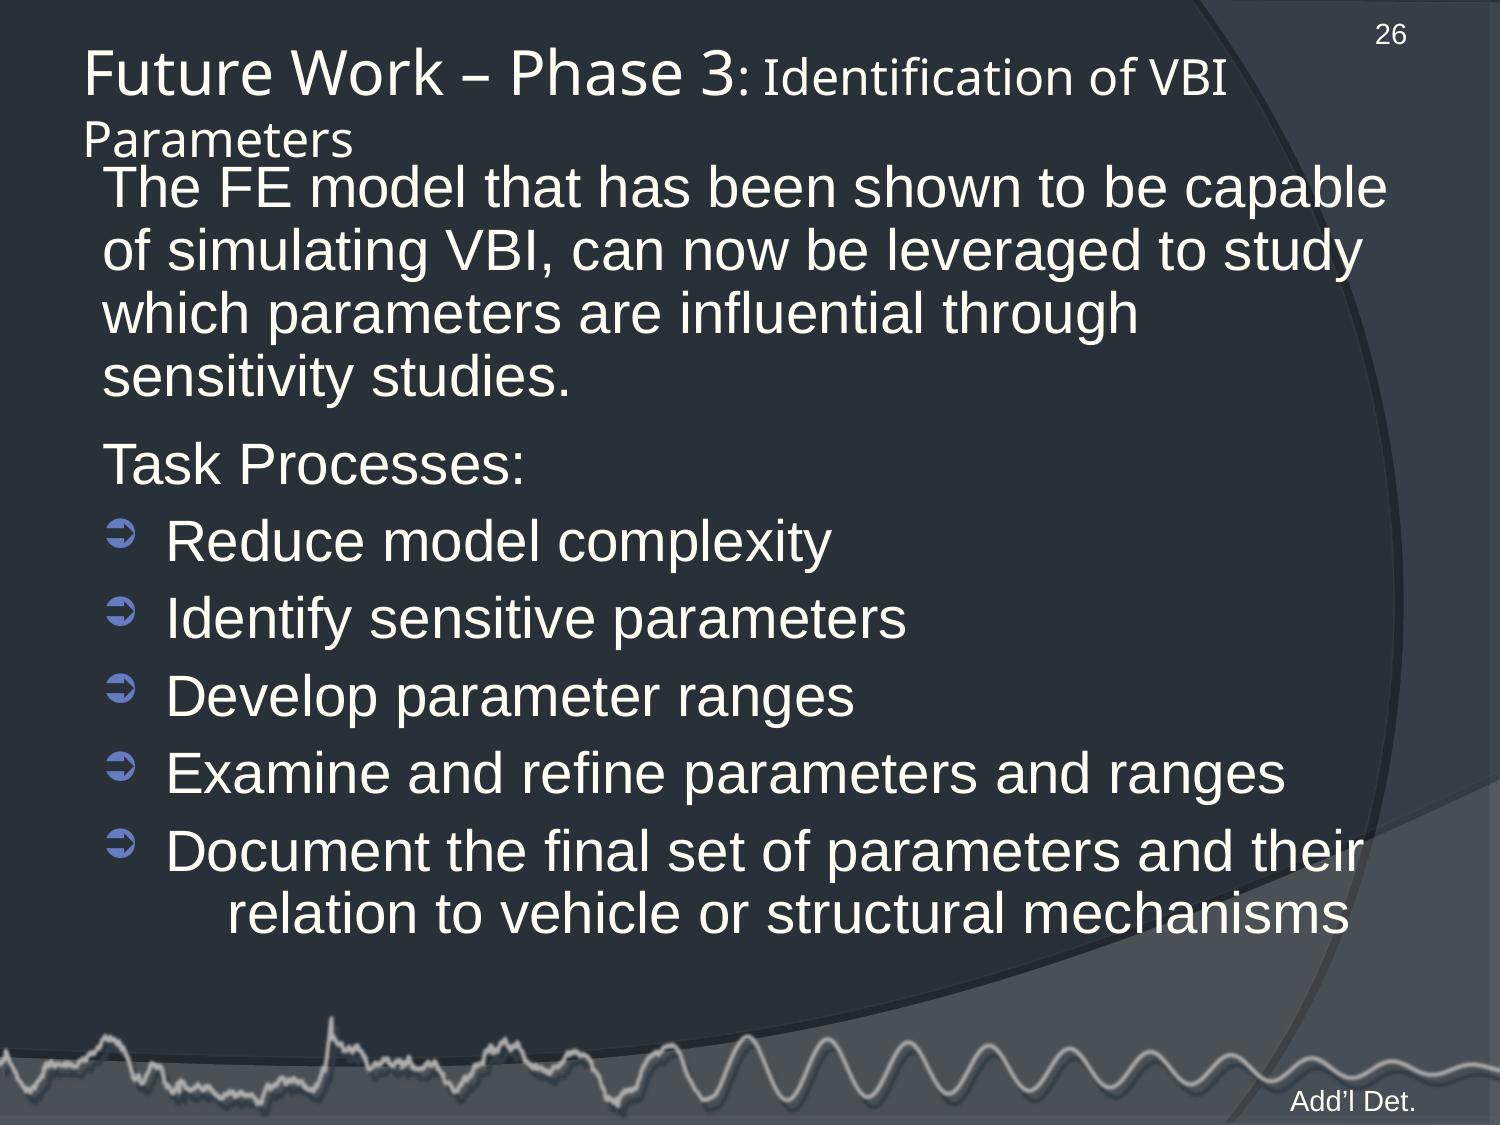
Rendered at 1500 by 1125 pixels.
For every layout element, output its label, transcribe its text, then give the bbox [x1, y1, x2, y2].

list The FE model that has been shown to be capable of simulating VBI, can now be leveraged to study which parameters are influential through sensitivity studies. Task Processes: Reduce model complexity Identify sensitive parameters Develop parameter ranges Examine and refine parameters and ranges Document the final set of parameters and their relation to vehicle or structural mechanisms [75, 149, 1426, 1005]
title Future Work – Phase 3: Identification of VBI Parameters [75, 24, 1426, 125]
text_box <number> [1374, 0, 1500, 60]
picture [0, 987, 1500, 1125]
text_box Add’l Det. [1275, 1074, 1500, 1125]
